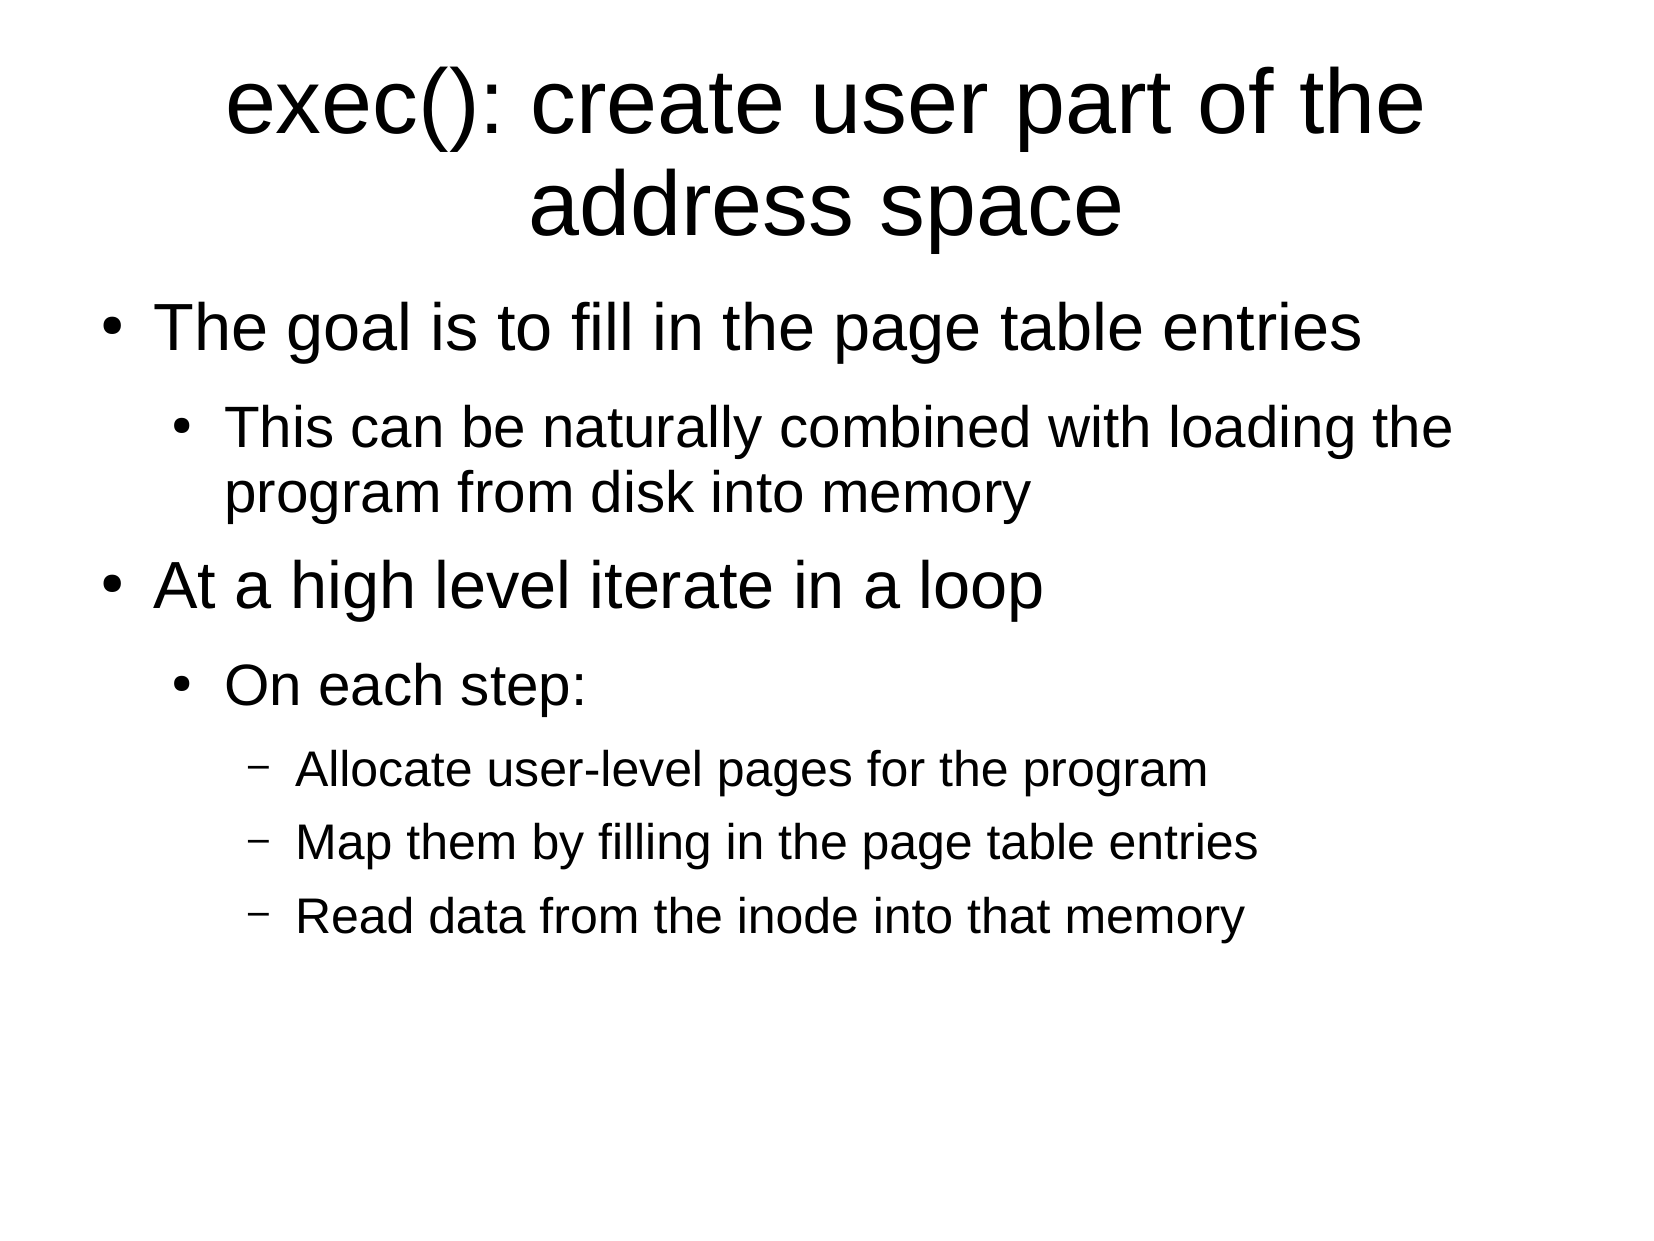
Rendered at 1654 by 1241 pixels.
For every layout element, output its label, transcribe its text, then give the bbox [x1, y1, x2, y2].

title exec(): create user part of the address space [82, 49, 1571, 257]
list The goal is to fill in the page table entries This can be naturally combined with loading the program from disk into memory At a high level iterate in a loop On each step: Allocate user-level pages for the program Map them by filling in the page table entries Read data from the inode into that memory [82, 290, 1571, 1010]
